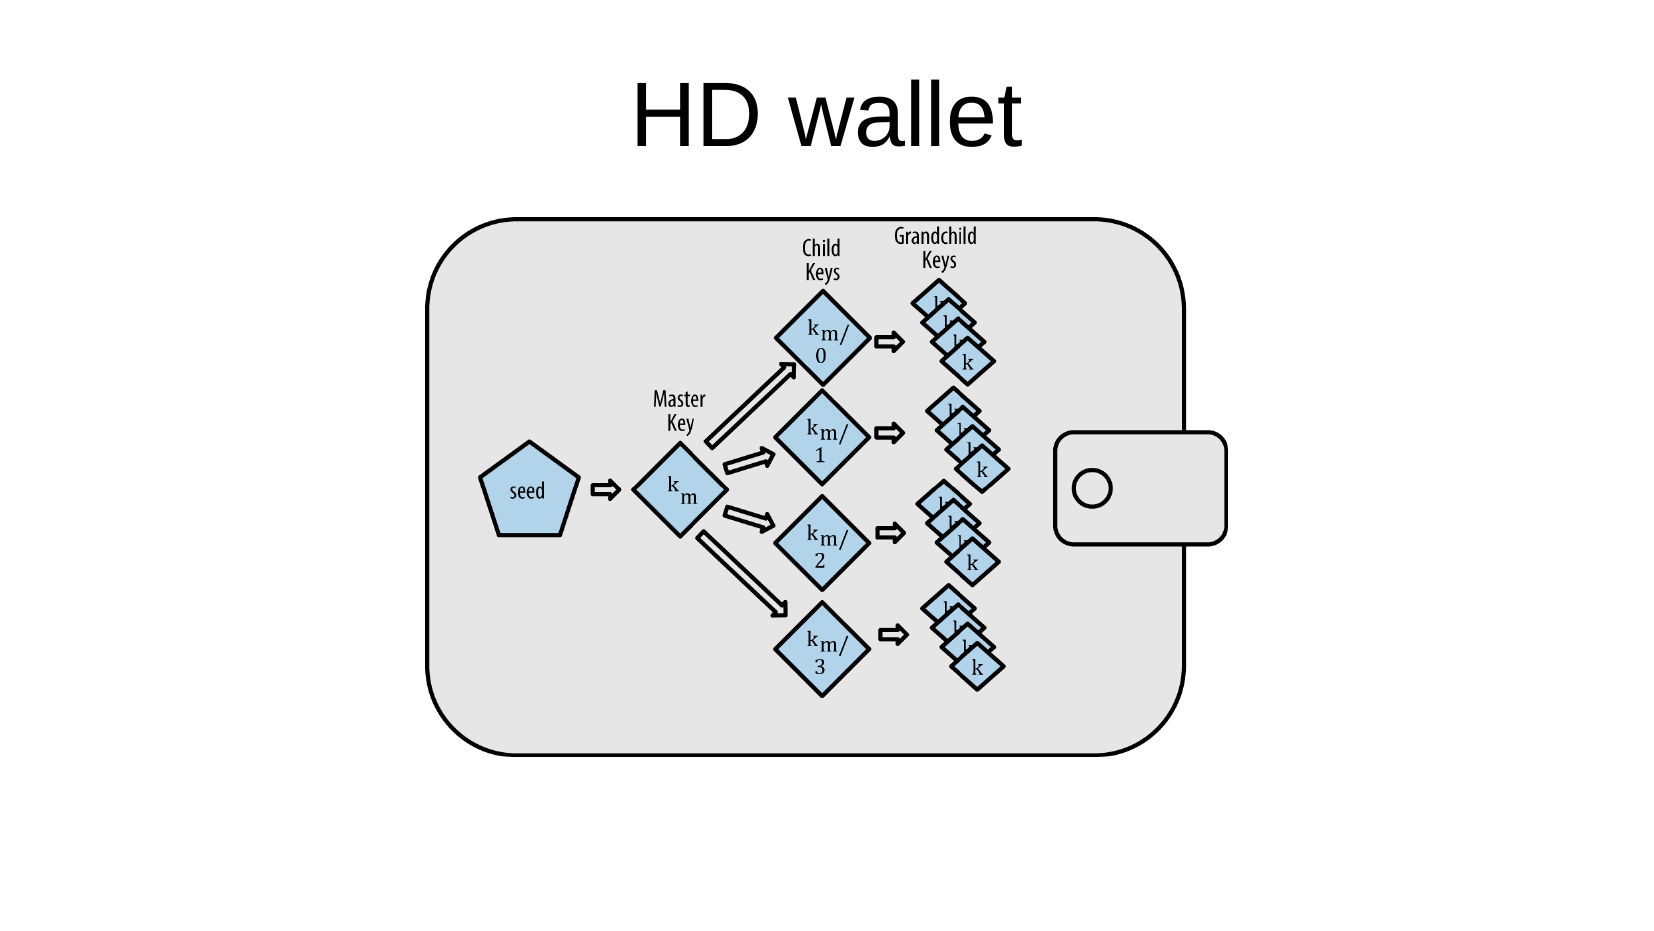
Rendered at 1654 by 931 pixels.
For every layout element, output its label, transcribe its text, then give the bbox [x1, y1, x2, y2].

title HD wallet [82, 37, 1571, 193]
picture [425, 217, 1228, 758]
